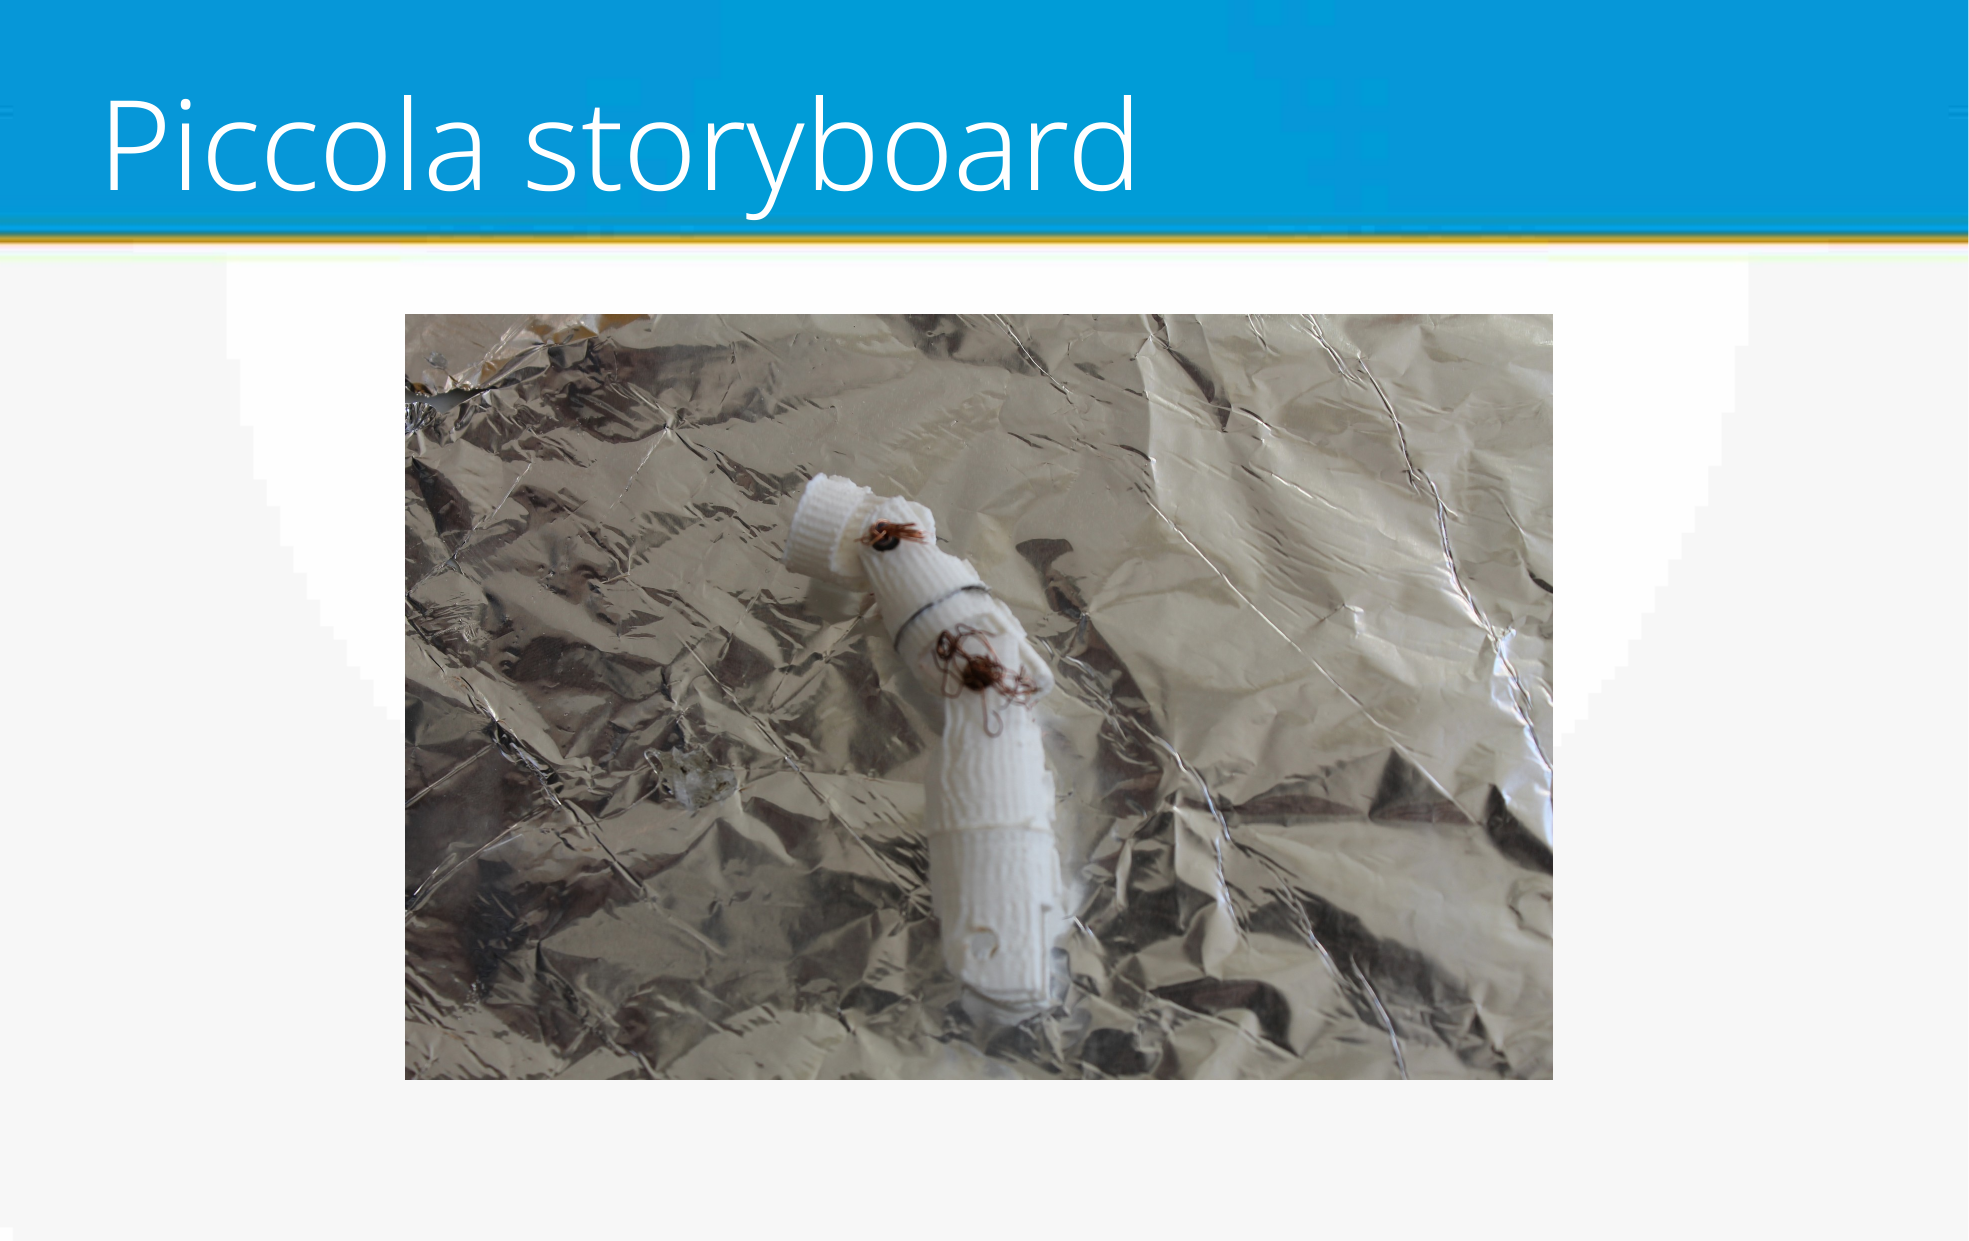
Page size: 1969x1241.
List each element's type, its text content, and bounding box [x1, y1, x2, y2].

title Piccola storyboard [98, 19, 1870, 227]
picture [0, 232, 1969, 1241]
